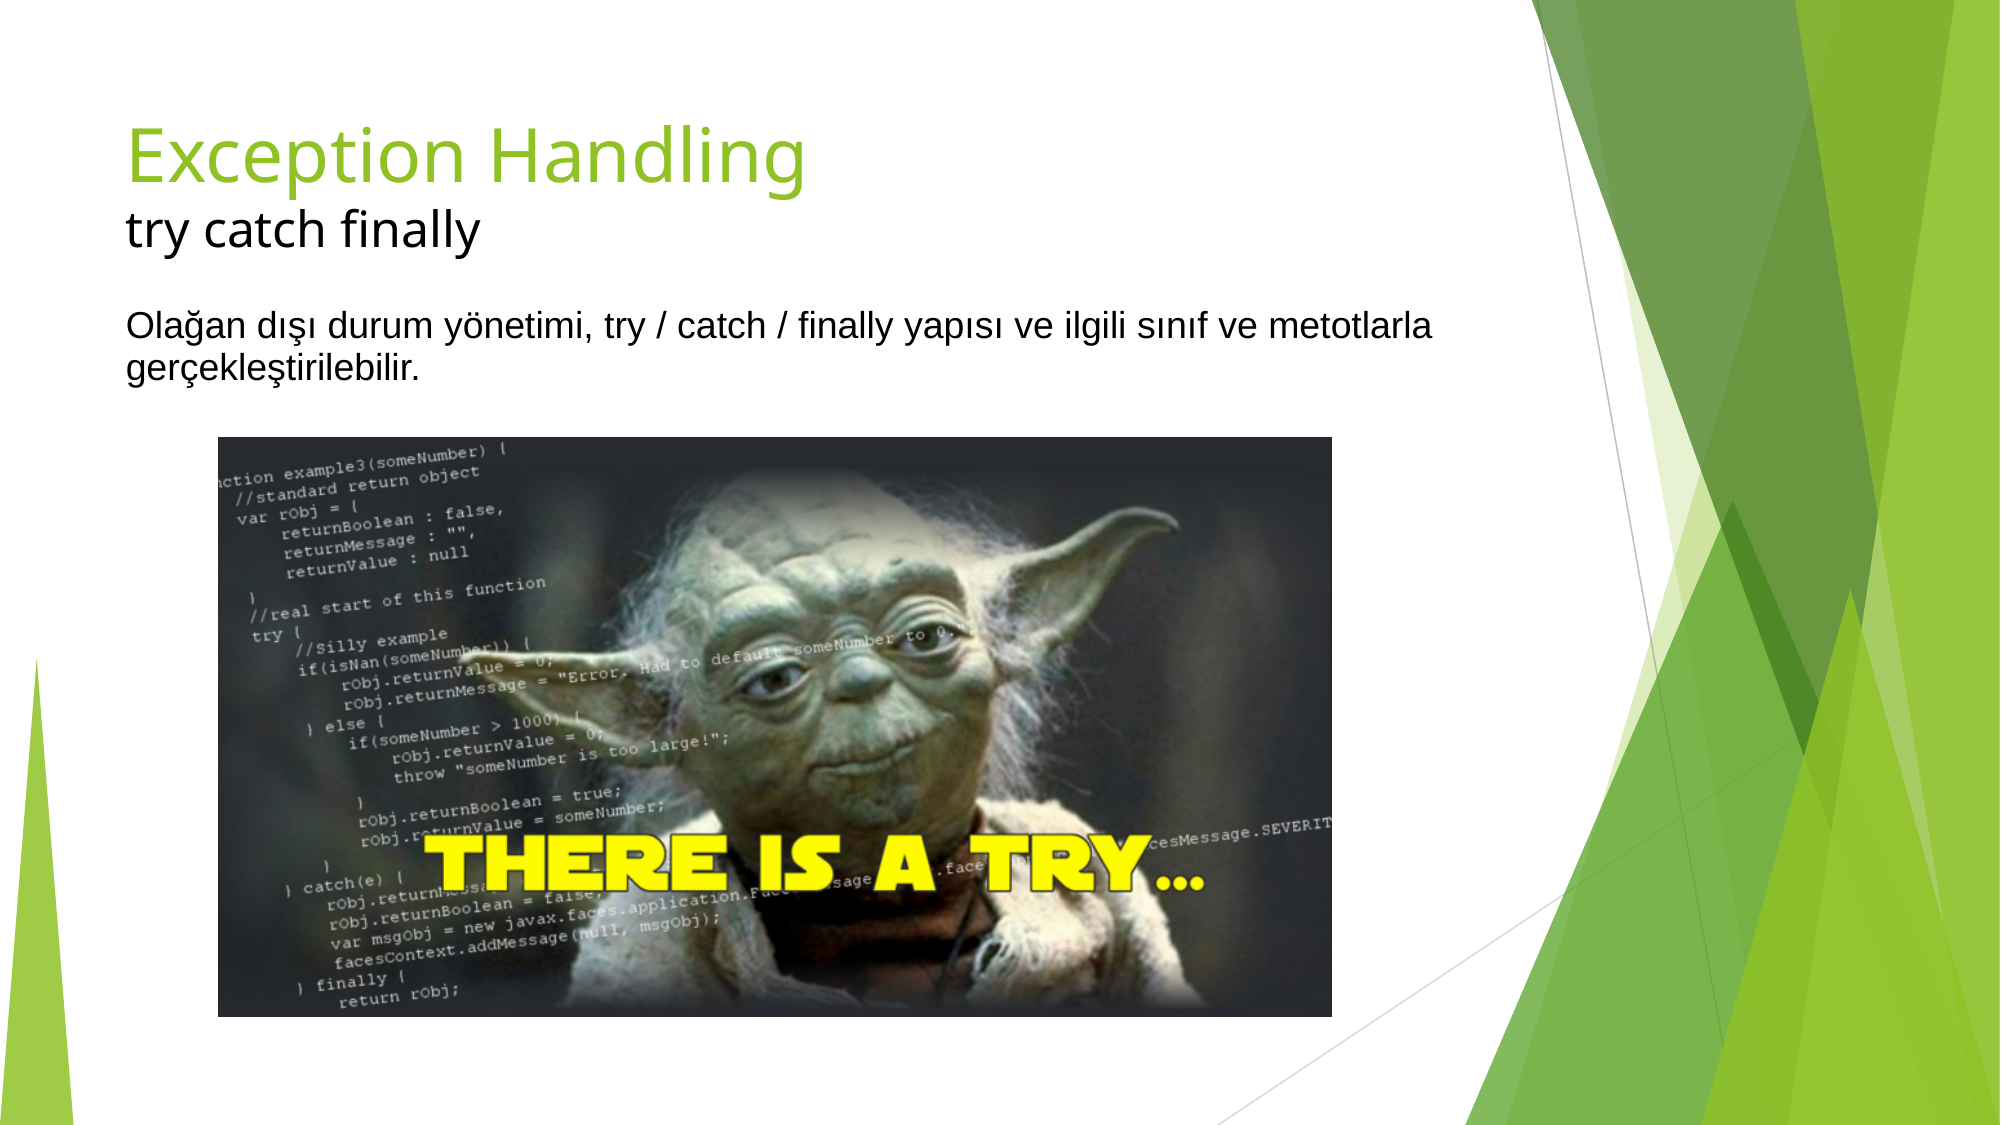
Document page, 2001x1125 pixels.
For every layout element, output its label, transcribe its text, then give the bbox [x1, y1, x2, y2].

text_box Olağan dışı durum yönetimi, try / catch / finally yapısı ve ilgili sınıf ve metotlarla gerçekleştirilebilir. [111, 297, 1536, 439]
picture [218, 437, 1332, 1017]
title Exception Handling try catch finally [111, 99, 1522, 297]
